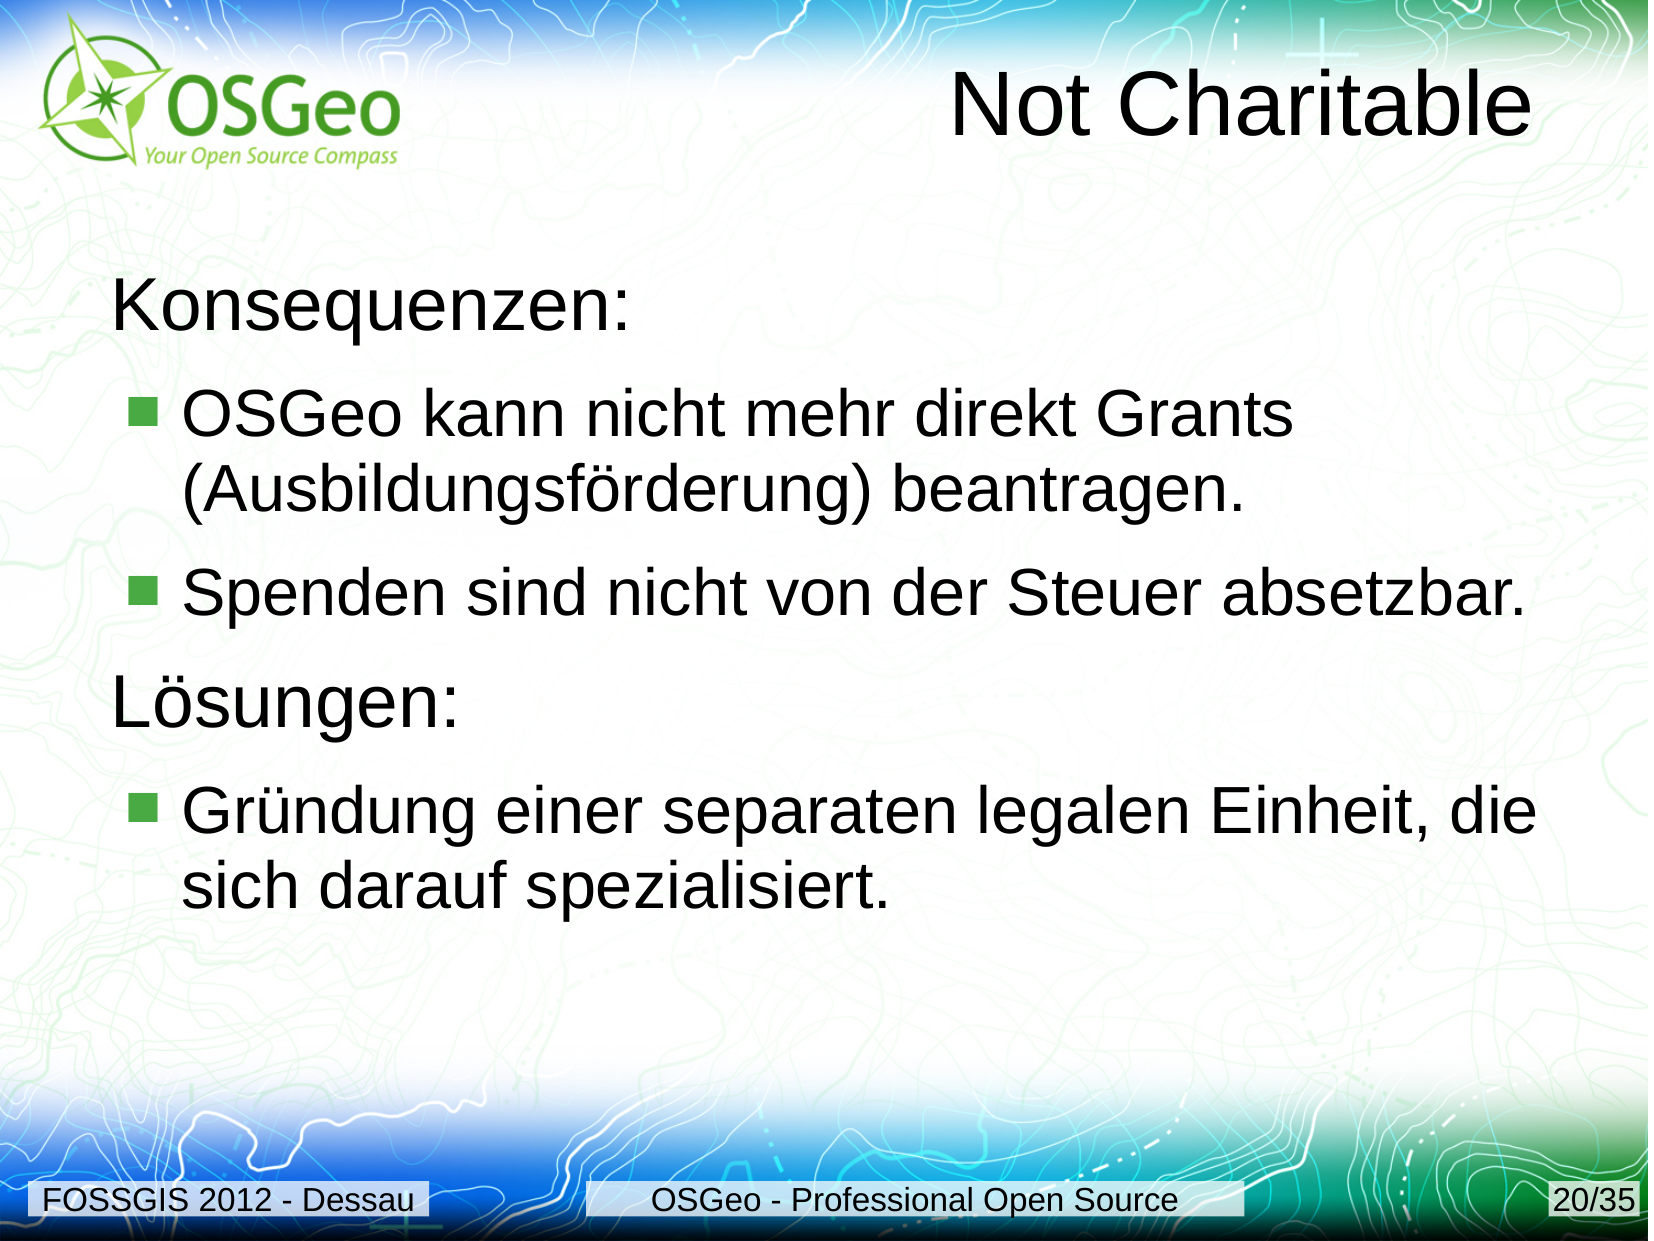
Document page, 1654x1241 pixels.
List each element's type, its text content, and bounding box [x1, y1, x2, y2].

picture [0, 0, 1648, 1241]
title Not Charitable [430, 29, 1536, 178]
list Konsequenzen: OSGeo kann nicht mehr direkt Grants (Ausbildungsförderung) beantragen. Spenden sind nicht von der Steuer absetzbar. Lösungen: Gründung einer separaten legalen Einheit, die sich darauf spezialisiert. [110, 262, 1595, 1055]
